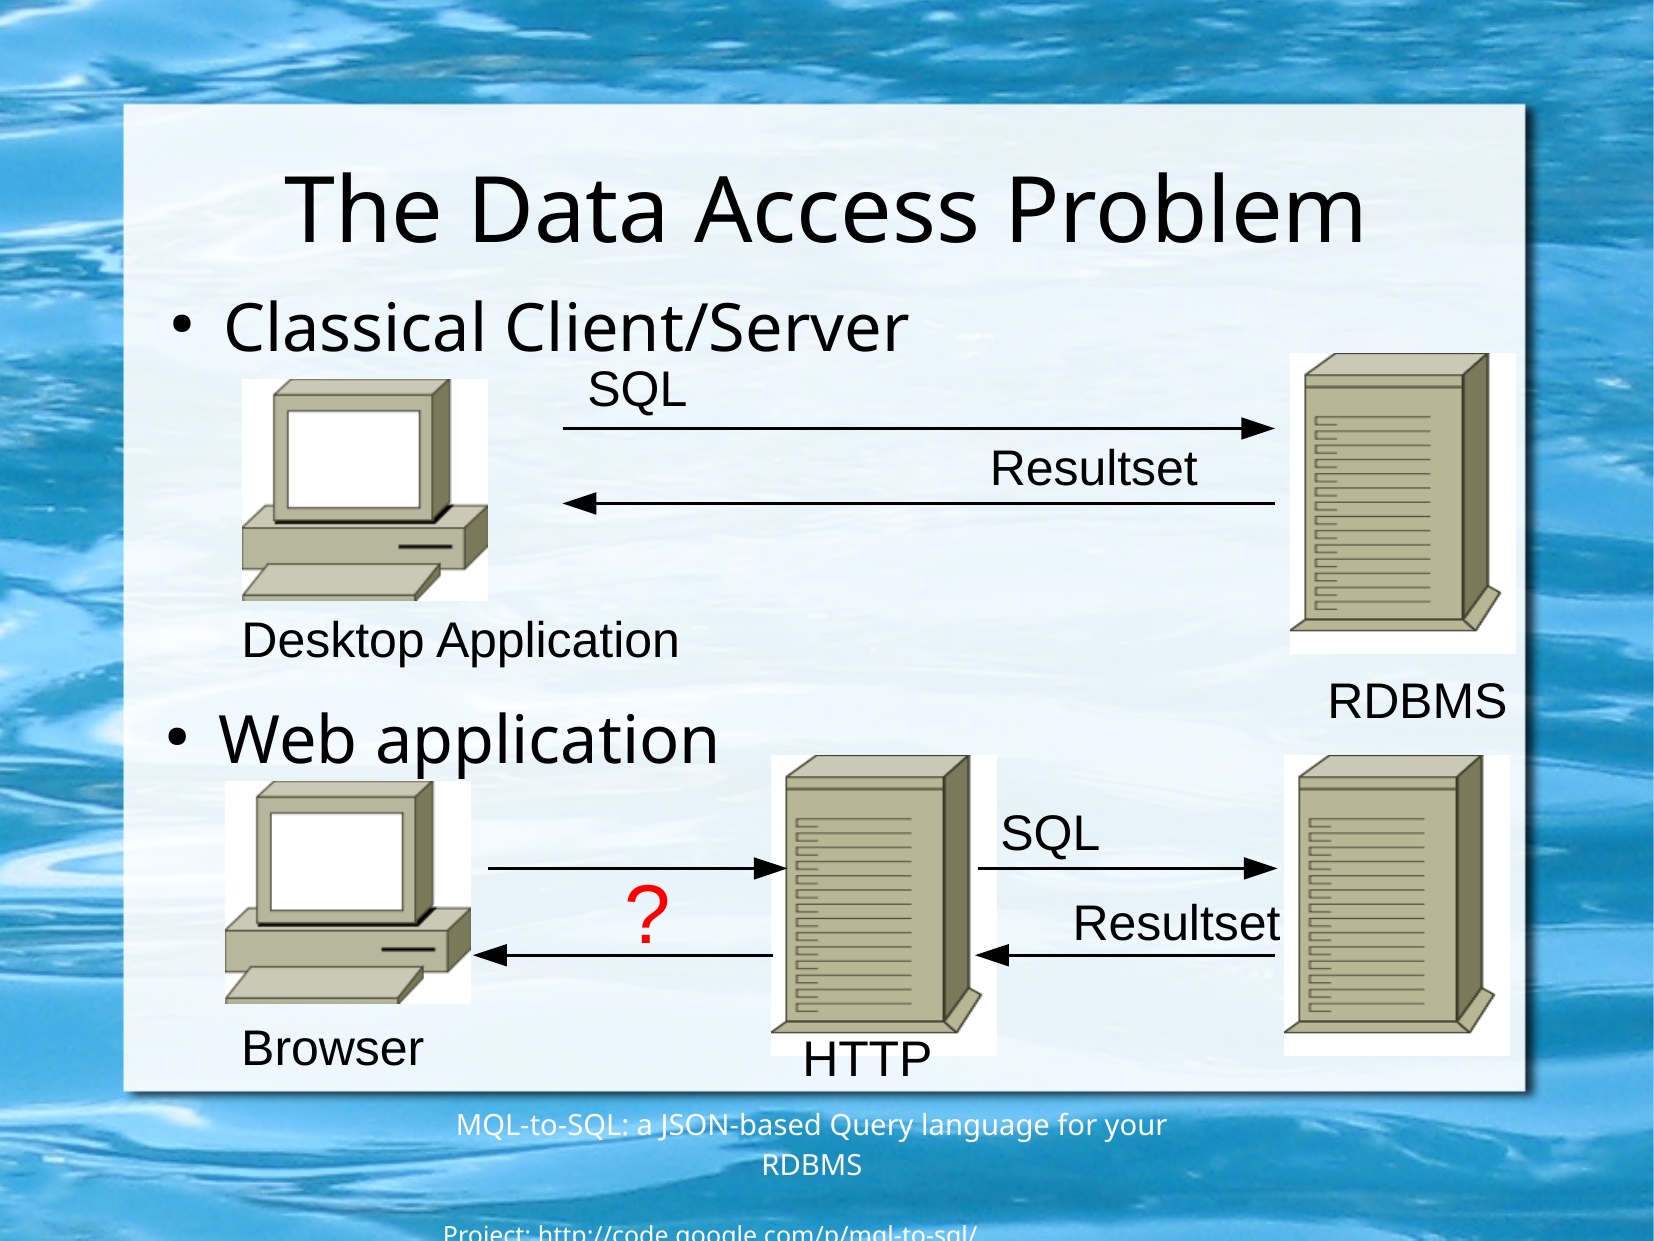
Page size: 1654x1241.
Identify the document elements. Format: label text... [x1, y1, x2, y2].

picture [827, 1232, 835, 1241]
picture [876, 1232, 883, 1241]
picture [780, 1232, 787, 1241]
text_box Browser [226, 1012, 565, 1084]
picture [852, 1232, 859, 1241]
picture [541, 1232, 548, 1241]
title The Data Access Problem [147, 118, 1506, 296]
picture [804, 1232, 810, 1241]
text_box RDBMS [1312, 665, 1651, 737]
picture [0, 0, 1654, 1241]
list Web application [147, 692, 1506, 771]
text_box Resultset [975, 432, 1313, 504]
picture [575, 1232, 583, 1241]
picture [795, 1232, 802, 1241]
picture [914, 1232, 921, 1241]
picture [679, 1232, 686, 1241]
text_box ? [609, 860, 760, 969]
picture [725, 1232, 732, 1241]
picture [471, 1232, 478, 1241]
text_box Resultset [1057, 887, 1396, 959]
list Classical Client/Server [152, 280, 1511, 359]
picture [628, 1232, 635, 1241]
picture [694, 1232, 701, 1241]
picture [950, 1232, 957, 1241]
text_box SQL [985, 797, 1324, 869]
text_box Desktop Application [226, 605, 901, 676]
text_box HTTP [787, 1024, 1126, 1095]
picture [447, 1228, 454, 1235]
picture [861, 1232, 867, 1241]
picture [710, 1232, 717, 1241]
picture [643, 1232, 650, 1241]
text_box SQL [572, 353, 911, 425]
